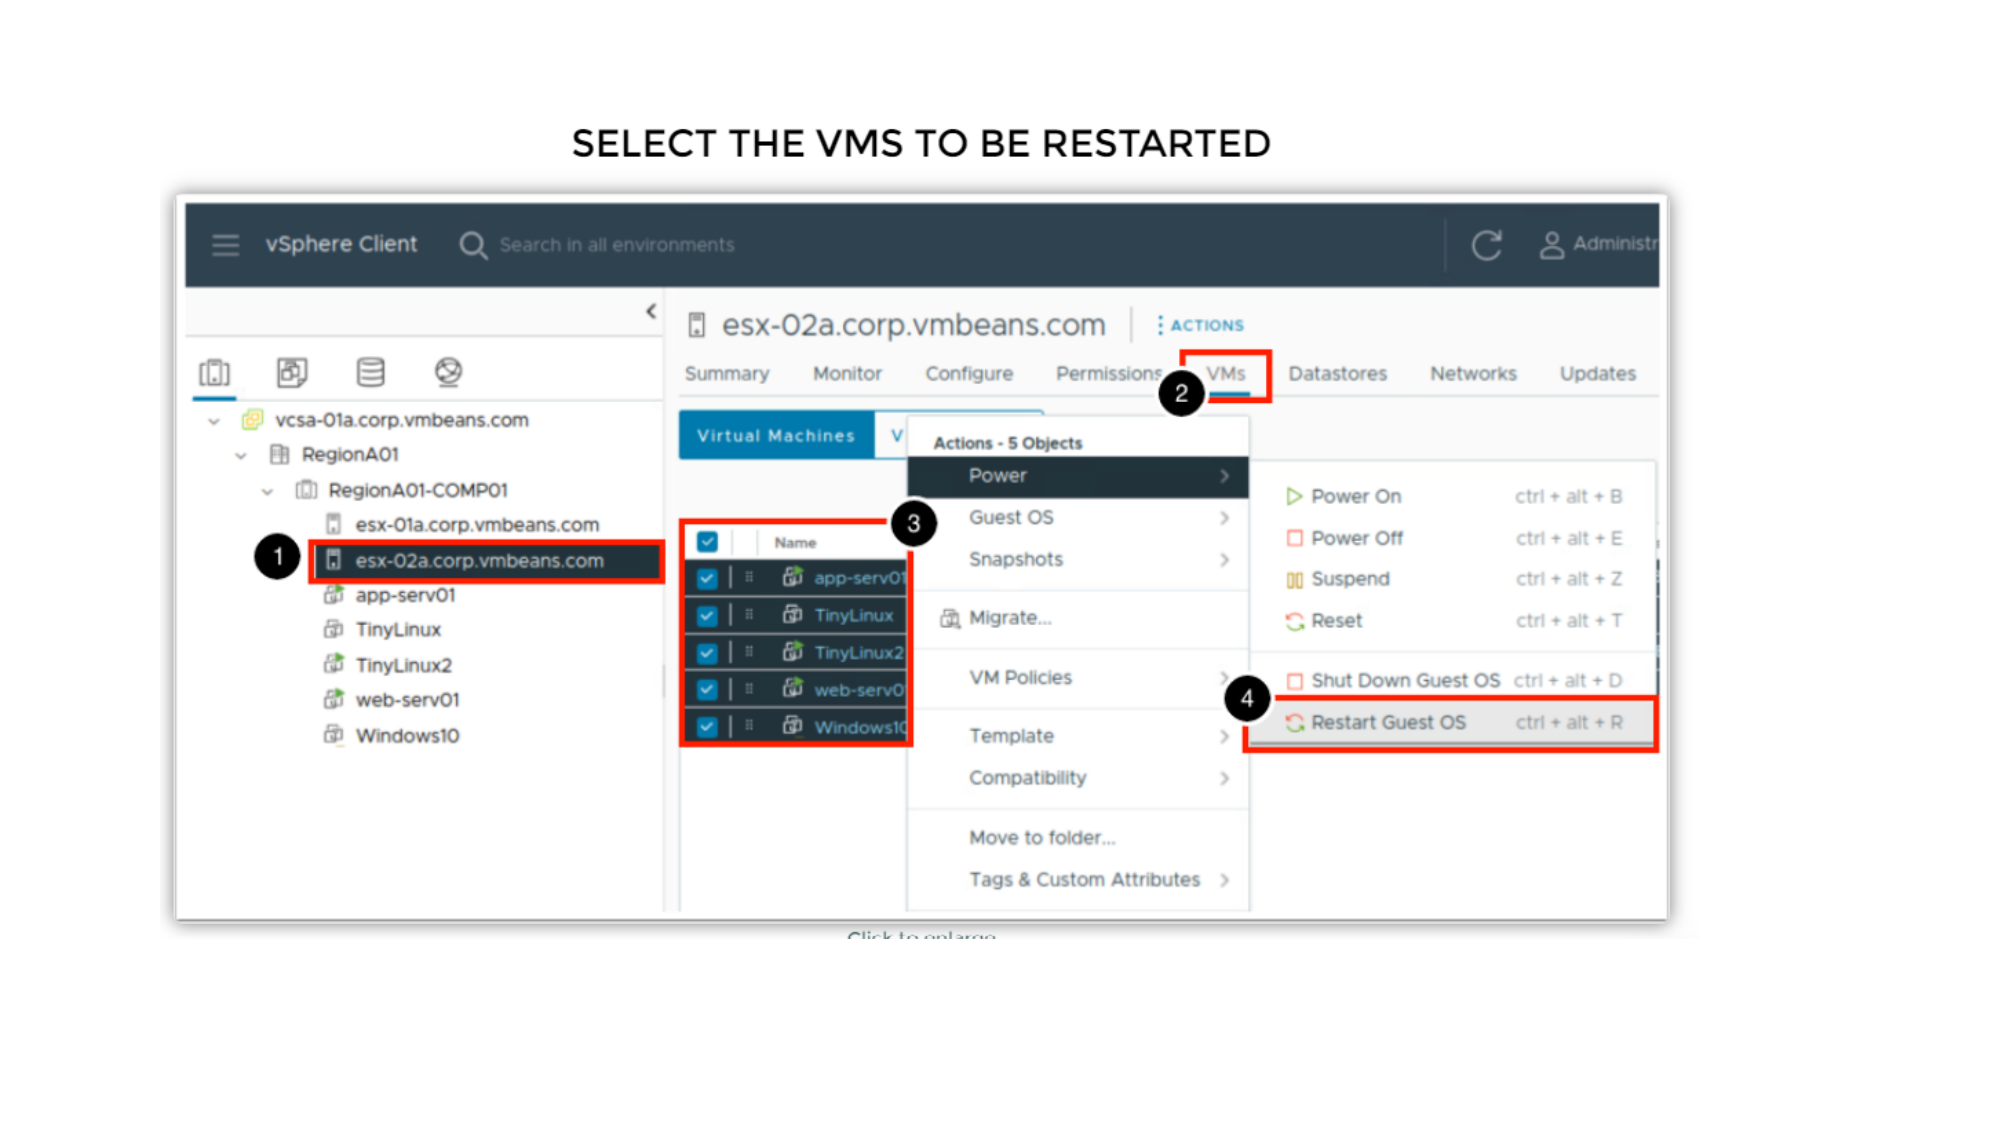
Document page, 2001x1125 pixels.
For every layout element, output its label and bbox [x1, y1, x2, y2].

picture [160, 110, 1699, 939]
